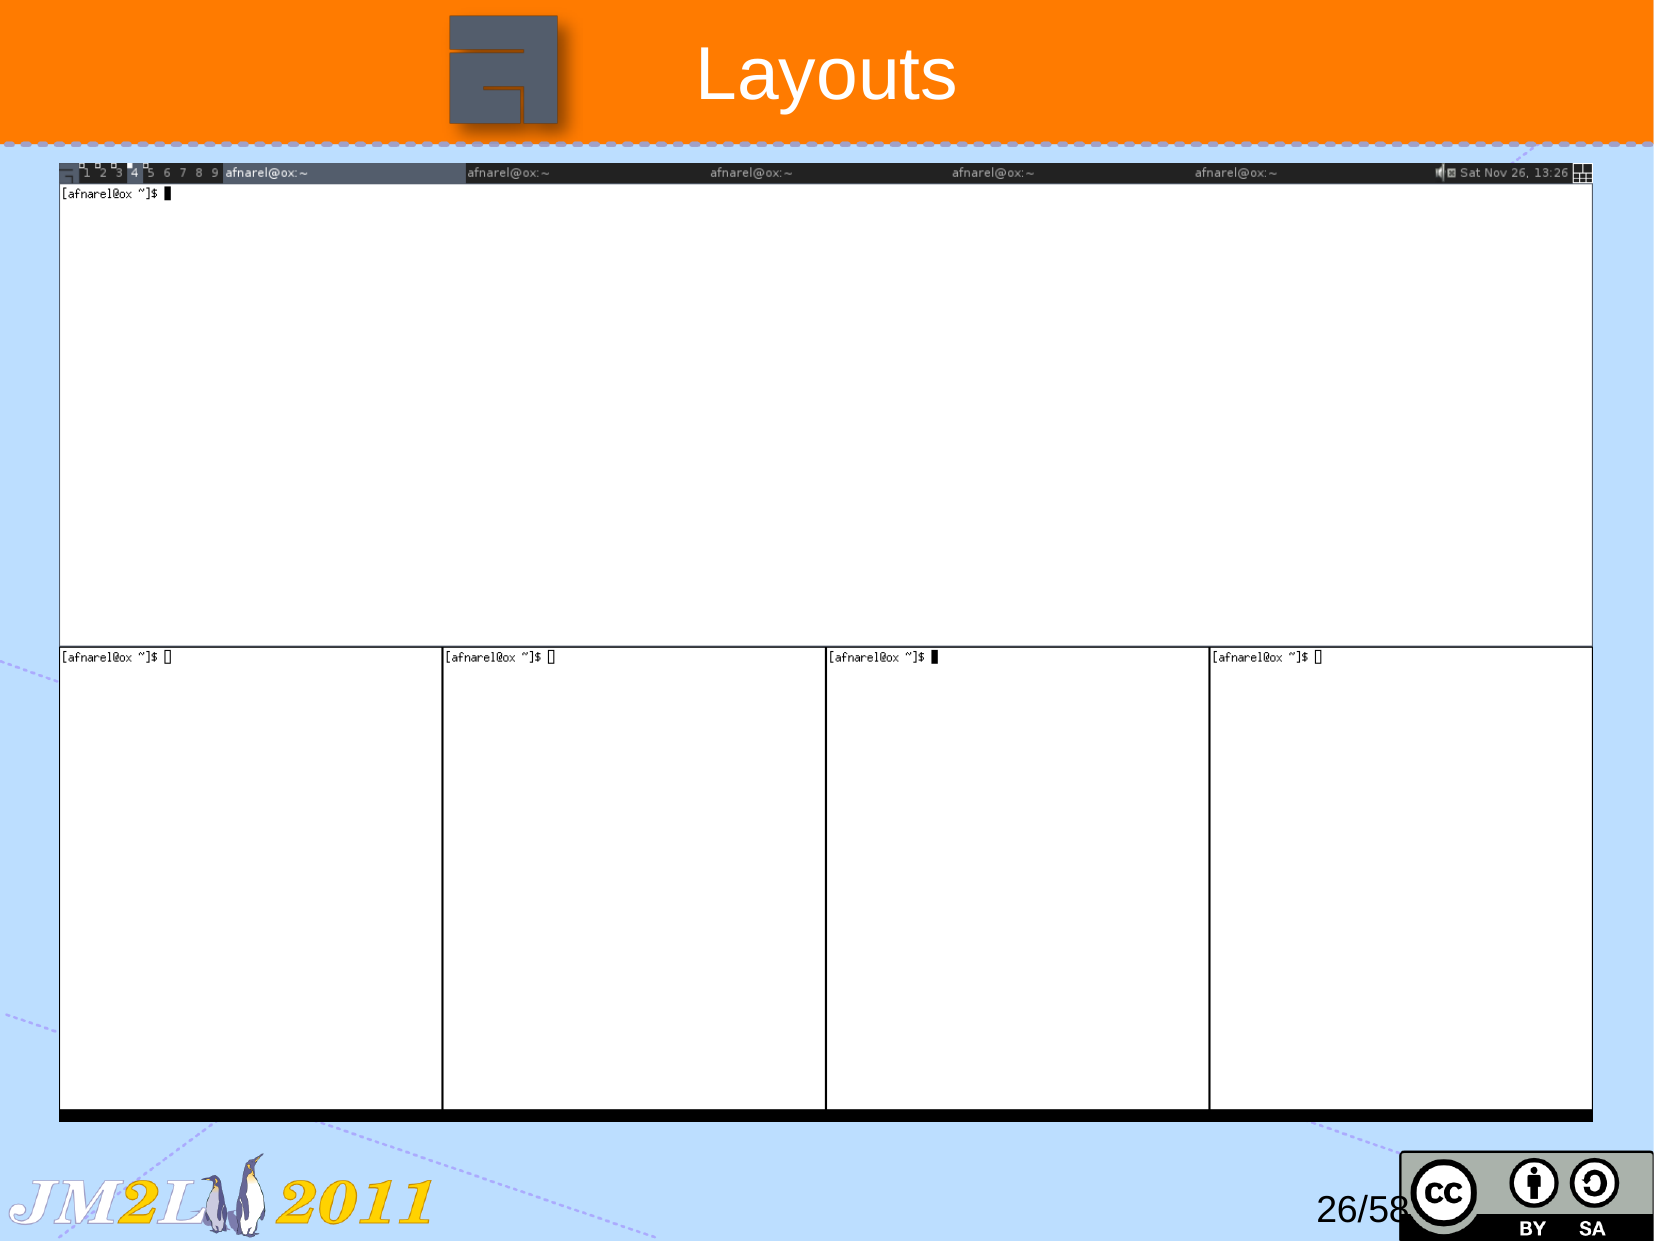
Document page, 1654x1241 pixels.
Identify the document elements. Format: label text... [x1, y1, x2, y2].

picture [0, 0, 1654, 1241]
title Layouts [29, 0, 1625, 148]
picture [435, 1, 583, 144]
